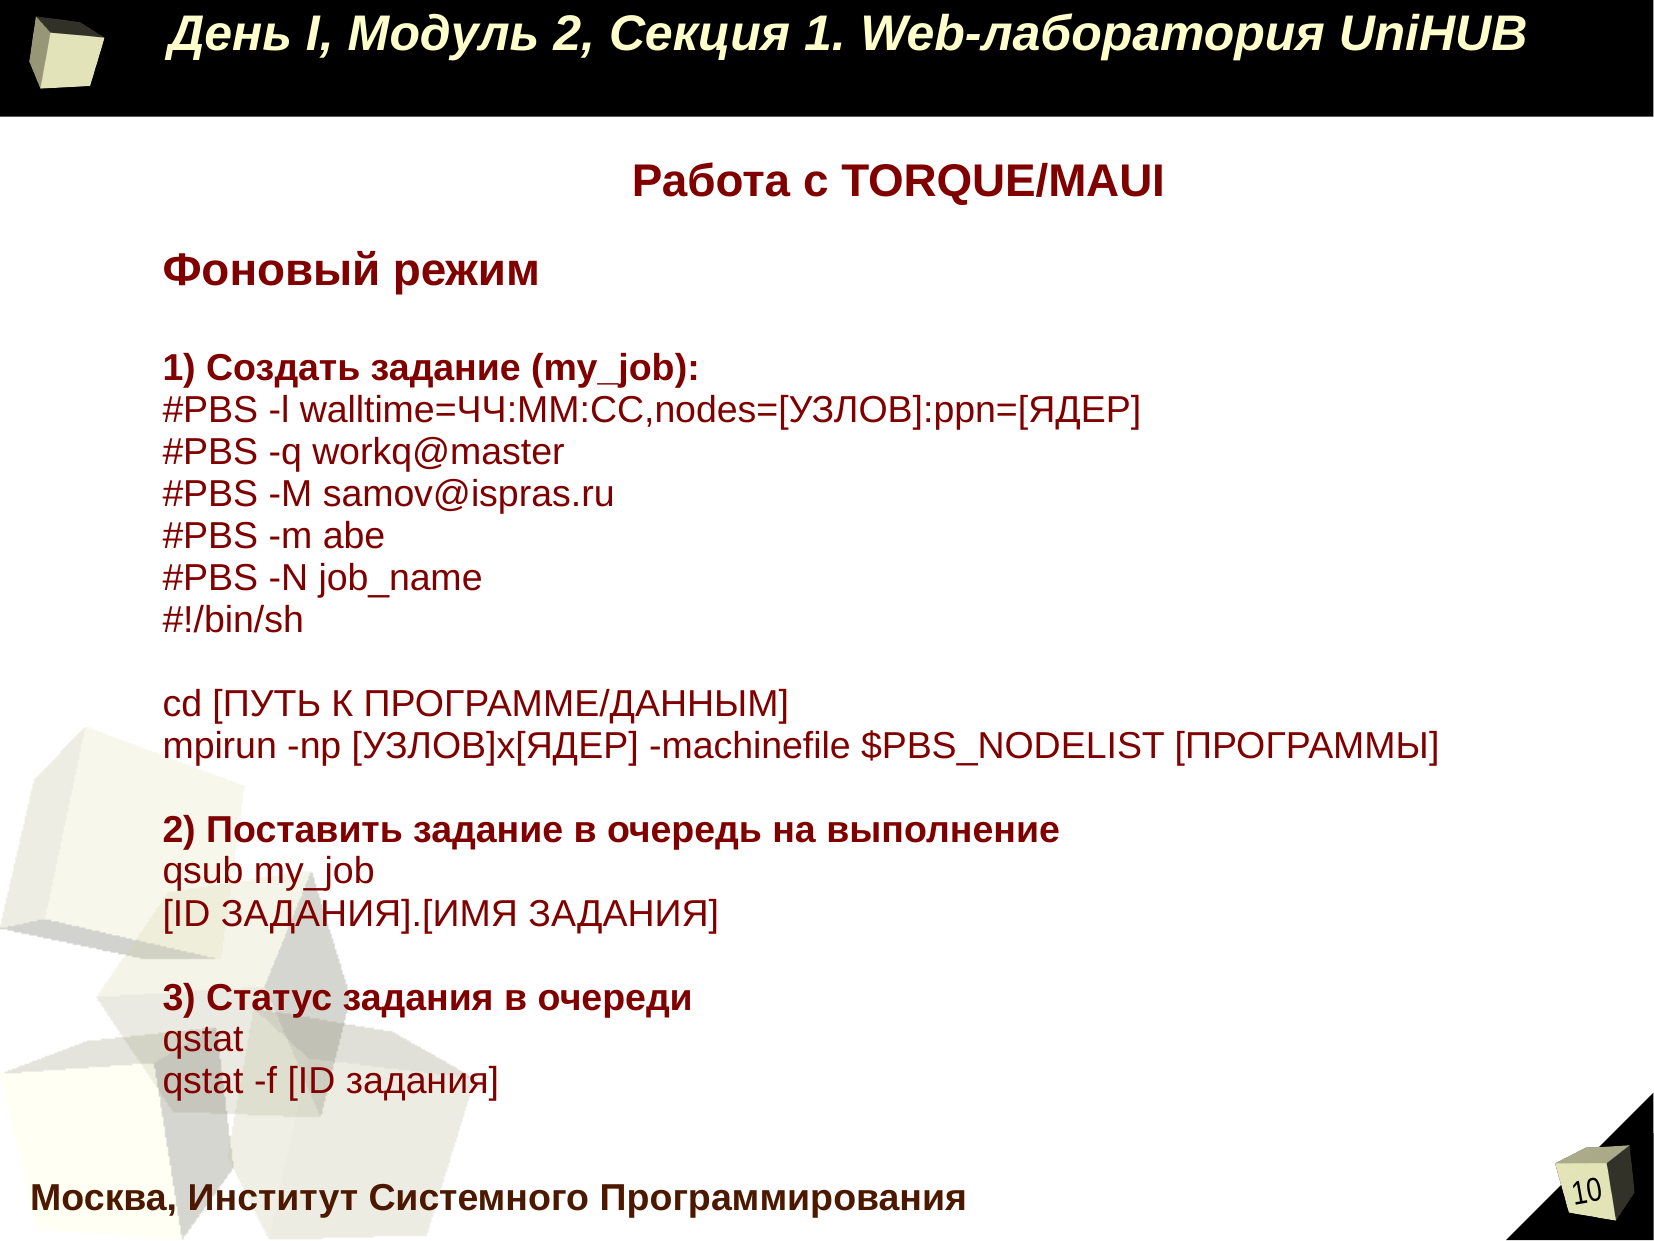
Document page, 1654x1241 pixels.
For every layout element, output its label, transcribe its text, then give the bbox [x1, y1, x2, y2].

text_box Работа с TORQUE/MAUI [617, 147, 1270, 214]
picture [0, 726, 477, 1241]
text_box Фоновый режим 1) Создать задание (my_job): #PBS -l walltime=ЧЧ:ММ:СС,nodes=[УЗЛОВ]:ppn=[ЯДЕР] #PBS -q workq@master #PBS -M samov@ispras.ru #PBS -m abe #PBS -N job_name #!/bin/sh cd [ПУТЬ К ПРОГРАММЕ/ДАННЫМ] mpirun -np [УЗЛОВ]х[ЯДЕР] -machinefile $PBS_NODELIST [ПРОГРАММЫ] 2) Поставить задание в очередь на выполнение qsub my_job [ID ЗАДАНИЯ].[ИМЯ ЗАДАНИЯ] 3) Статус задания в очереди qstat qstat -f [ID задания] [147, 236, 1595, 1161]
picture [464, 1193, 472, 1198]
